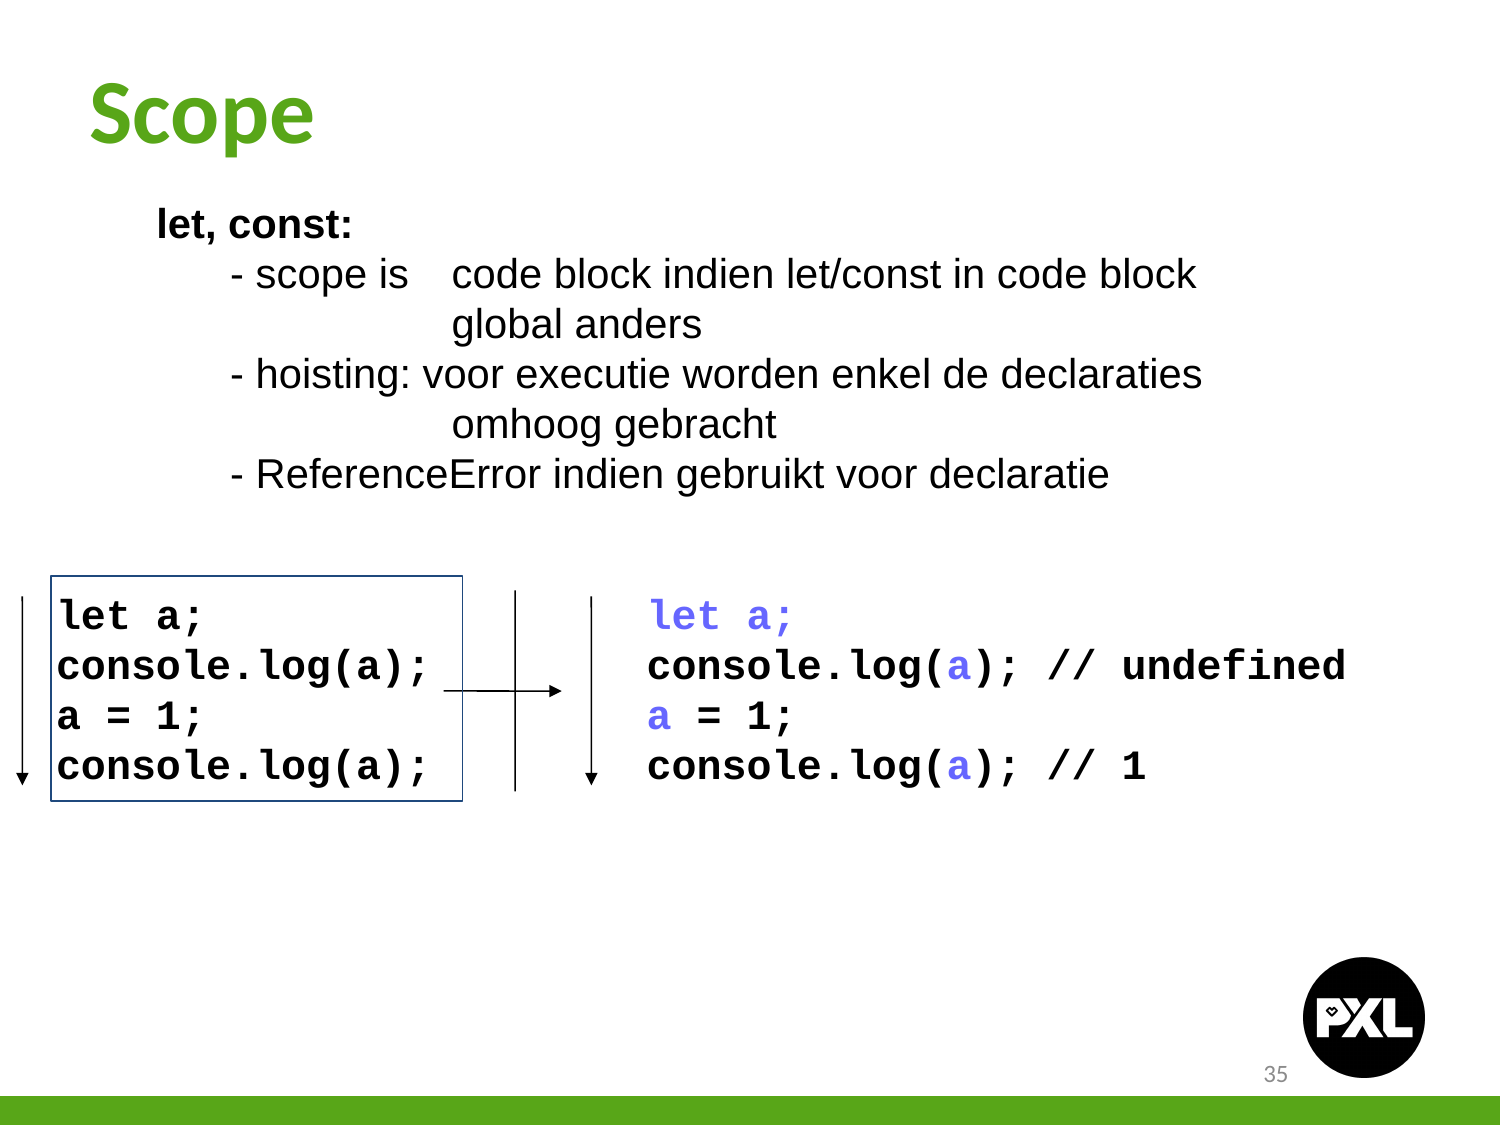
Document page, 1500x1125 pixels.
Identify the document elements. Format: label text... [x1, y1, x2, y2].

text_box let, const: - scope is code block indien let/const in code block global anders - hoisting: voor executie worden enkel de declaraties omhoog gebracht - ReferenceError indien gebruikt voor declaratie [141, 880, 1430, 1125]
text_box let, const: - scope is code block indien let/const in code block global anders - hoisting: voor executie worden enkel de declaraties omhoog gebracht - ReferenceError indien gebruikt voor declaratie [141, 189, 1430, 530]
text_box let a; let a; console.log(a); console.log(a); // undefined a = 1; a = 1; console.log(a); console.log(a); // 1 [41, 530, 1500, 880]
text_box Scope [75, 45, 1425, 233]
